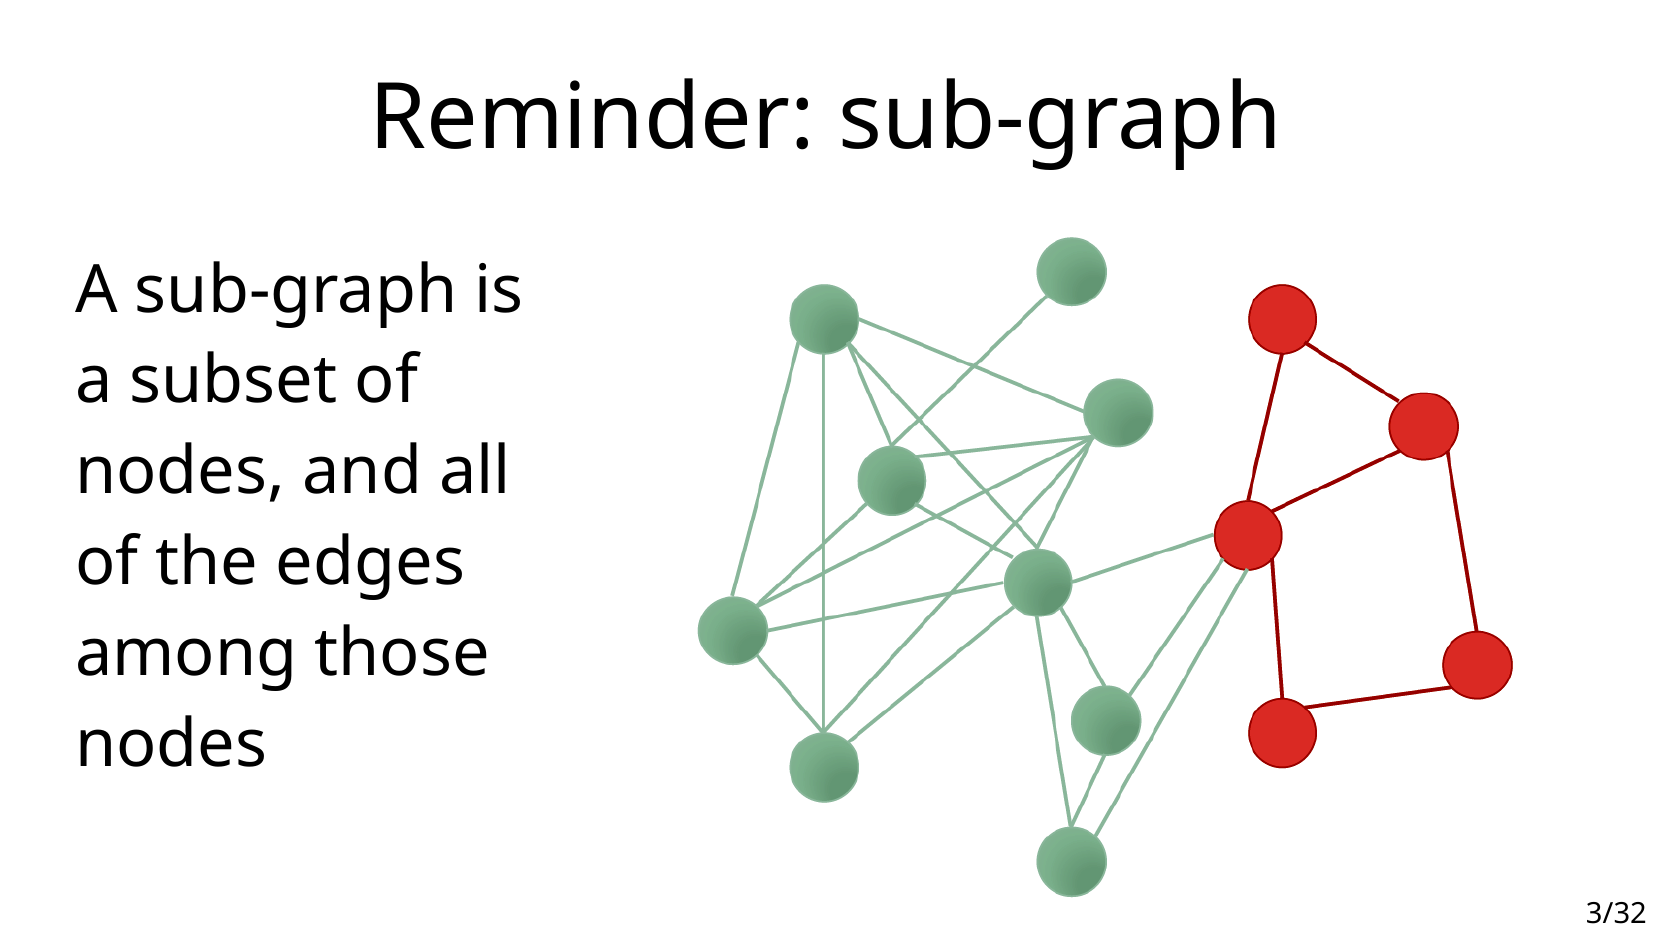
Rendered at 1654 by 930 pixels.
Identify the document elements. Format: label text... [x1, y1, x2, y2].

picture [693, 204, 1516, 901]
title Reminder: sub-graph [82, 1, 1571, 225]
list A sub-graph is a subset of nodes, and all of the edges among those nodes [75, 240, 548, 871]
